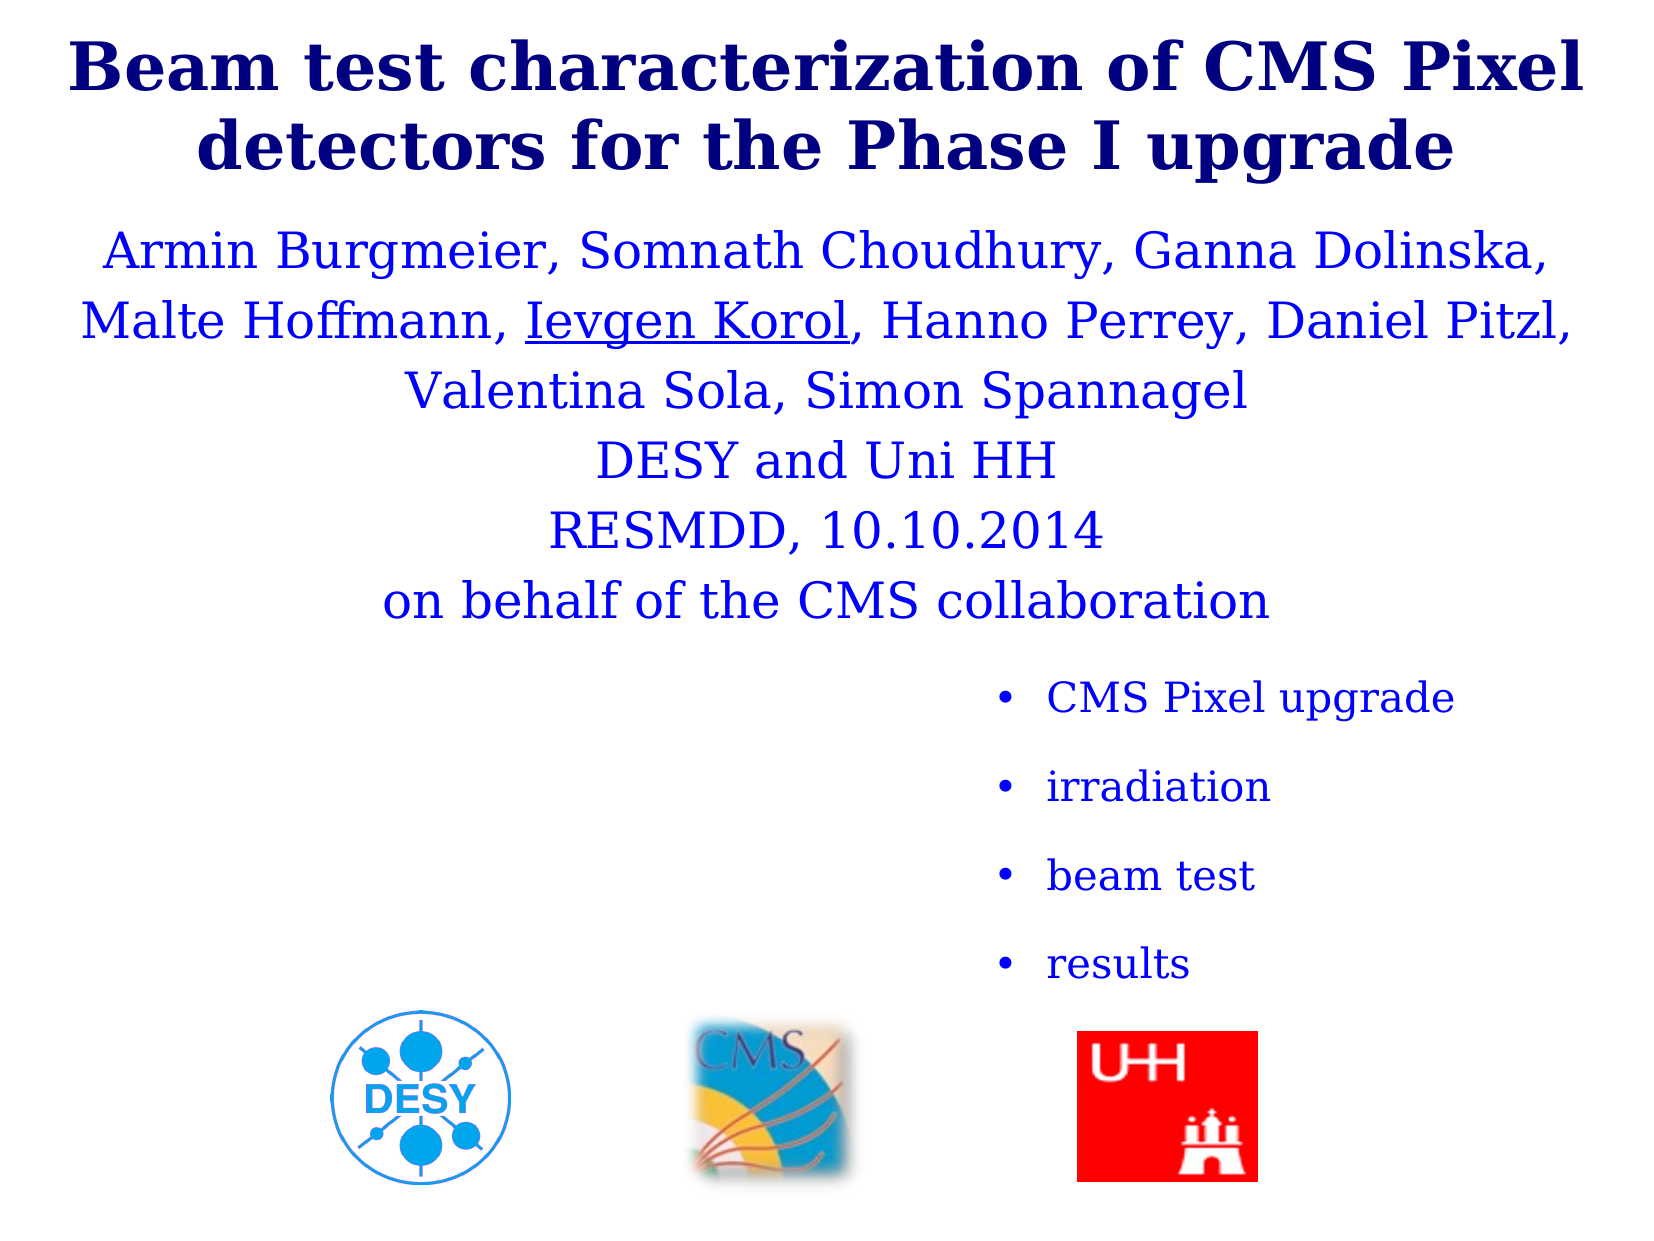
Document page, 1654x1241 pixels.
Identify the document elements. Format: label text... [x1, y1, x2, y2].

picture [334, 1014, 508, 1182]
picture [424, 1010, 511, 1085]
picture [330, 1103, 408, 1185]
picture [668, 997, 886, 1215]
picture [1077, 1031, 1258, 1182]
title Beam test characterization of CMS Pixel detectors for the Phase I upgrade [0, 27, 1654, 185]
text_box Armin Burgmeier, Somnath Choudhury, Ganna Dolinska, Malte Hoffmann, Ievgen Korol, Hanno Perrey, Daniel Pitzl, Valentina Sola, Simon Spannagel DESY and Uni HH RESMDD, 10.10.2014 on behalf of the CMS collaboration [0, 221, 1654, 631]
picture [434, 1111, 511, 1185]
picture [330, 1010, 418, 1094]
list CMS Pixel upgrade irradiation beam test results [993, 663, 1609, 978]
